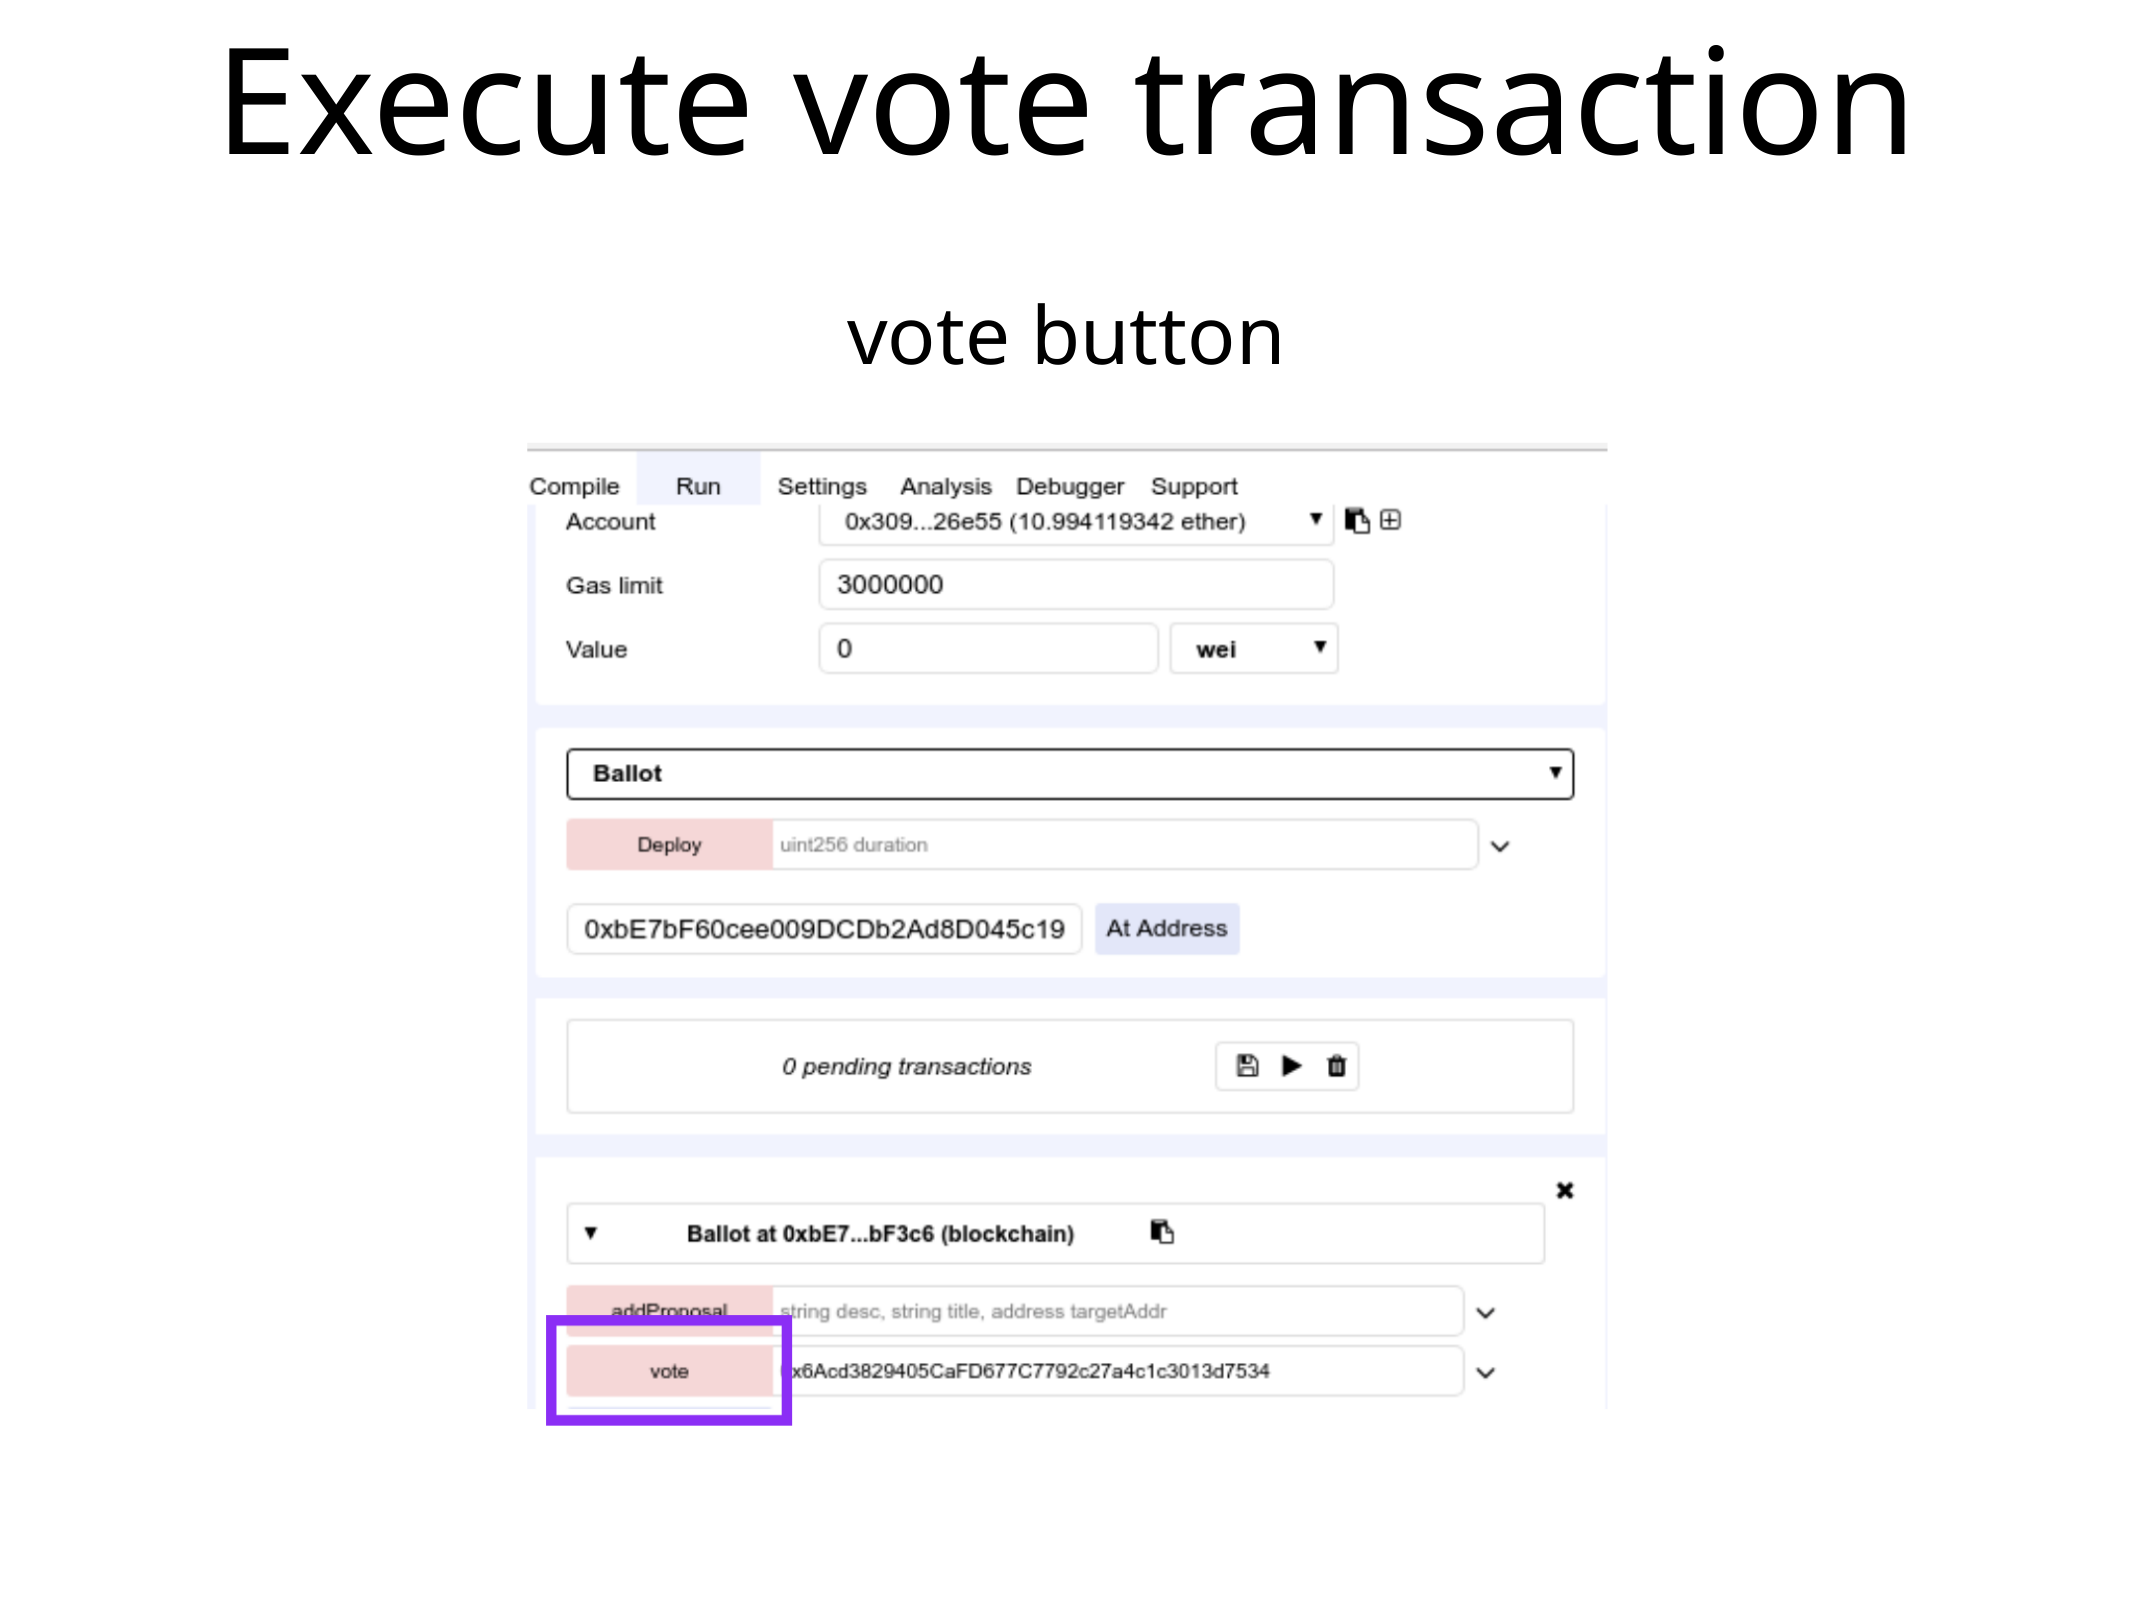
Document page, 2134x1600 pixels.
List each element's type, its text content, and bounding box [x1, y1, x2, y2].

picture [471, 422, 1766, 1457]
subtitle vote button ( when dependencies.js is the active file ) [112, 277, 2021, 558]
title Execute vote transaction [69, 0, 2064, 196]
